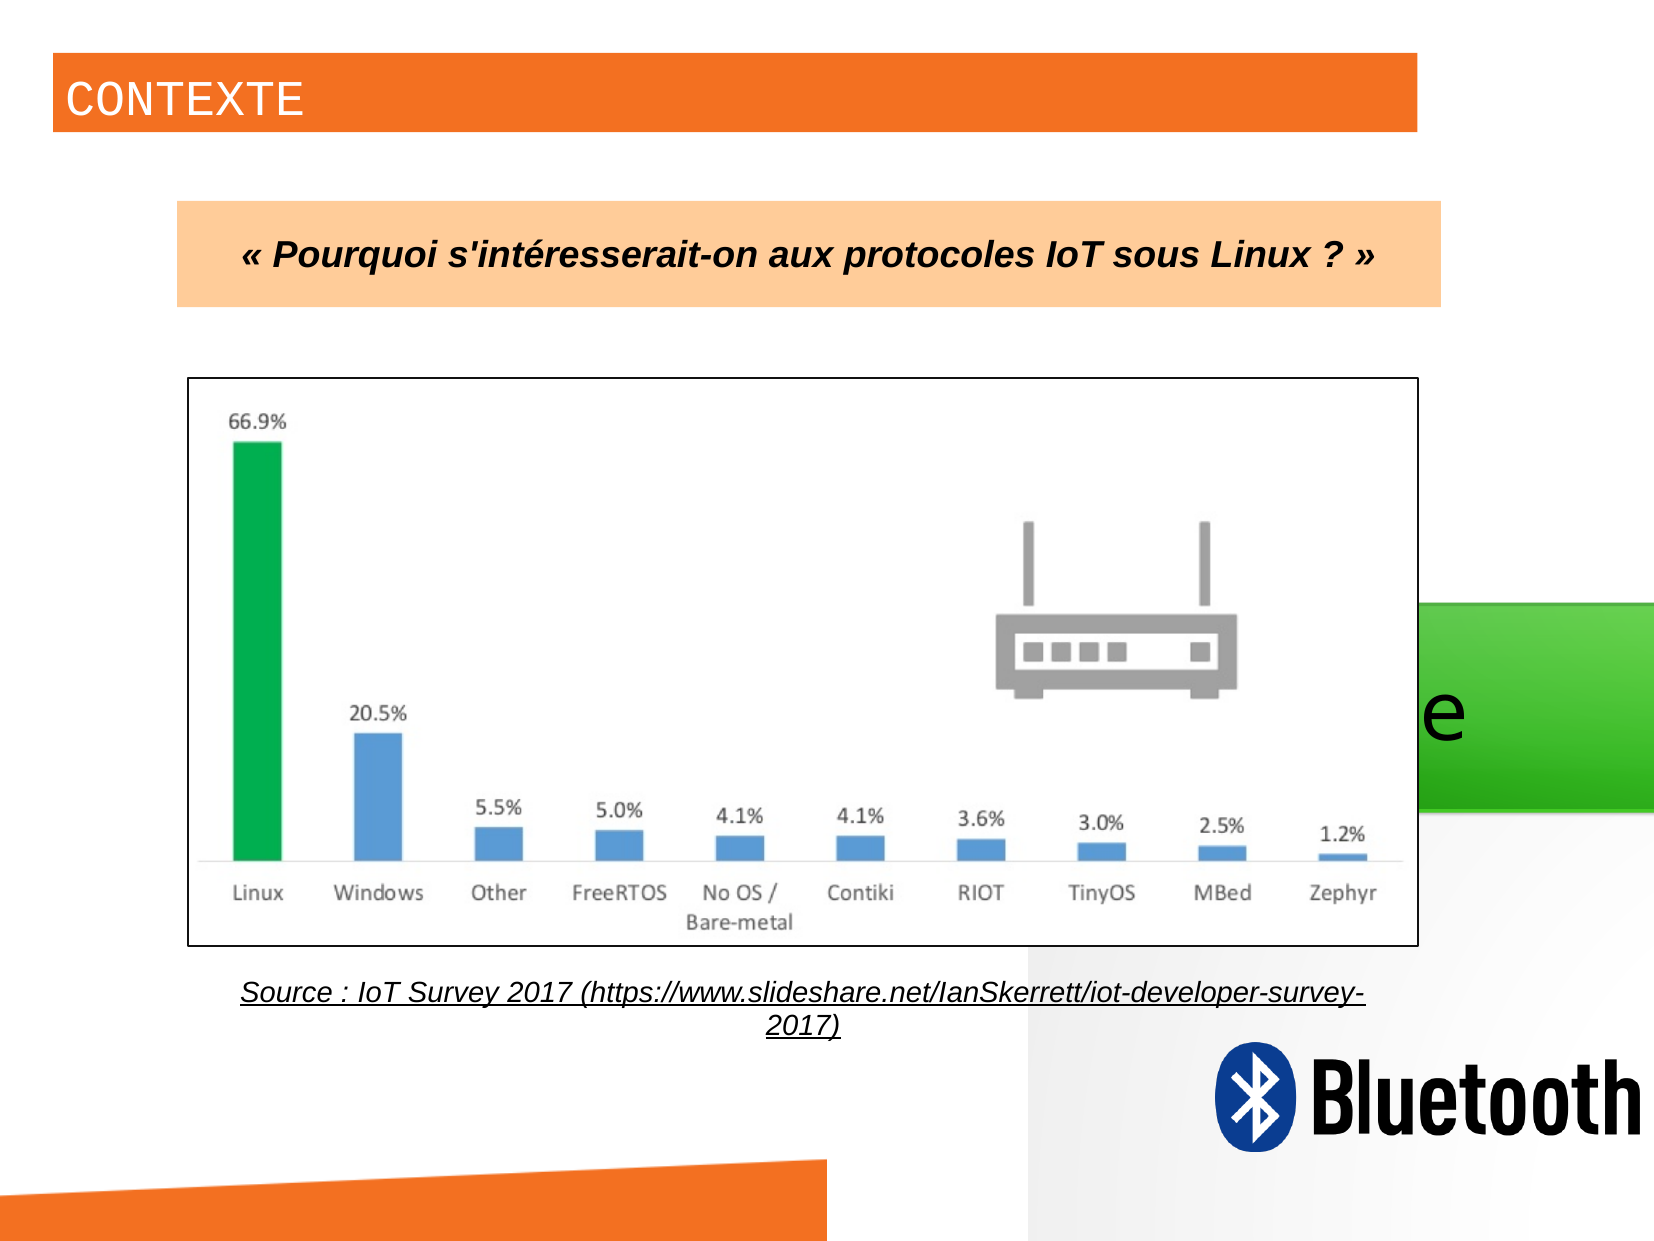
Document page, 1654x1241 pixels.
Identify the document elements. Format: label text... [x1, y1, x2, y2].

picture [188, 378, 1418, 945]
picture [0, 0, 1654, 1241]
text_box Source : IoT Survey 2017 (https://www.slideshare.net/IanSkerrett/iot-developer-survey-2017) [188, 968, 1418, 1049]
text_box « Pourquoi s'intéresserait-on aux protocoles IoT sous Linux ? » [177, 200, 1441, 308]
chart [826, 583, 1654, 1241]
title Contexte [53, 52, 1418, 133]
